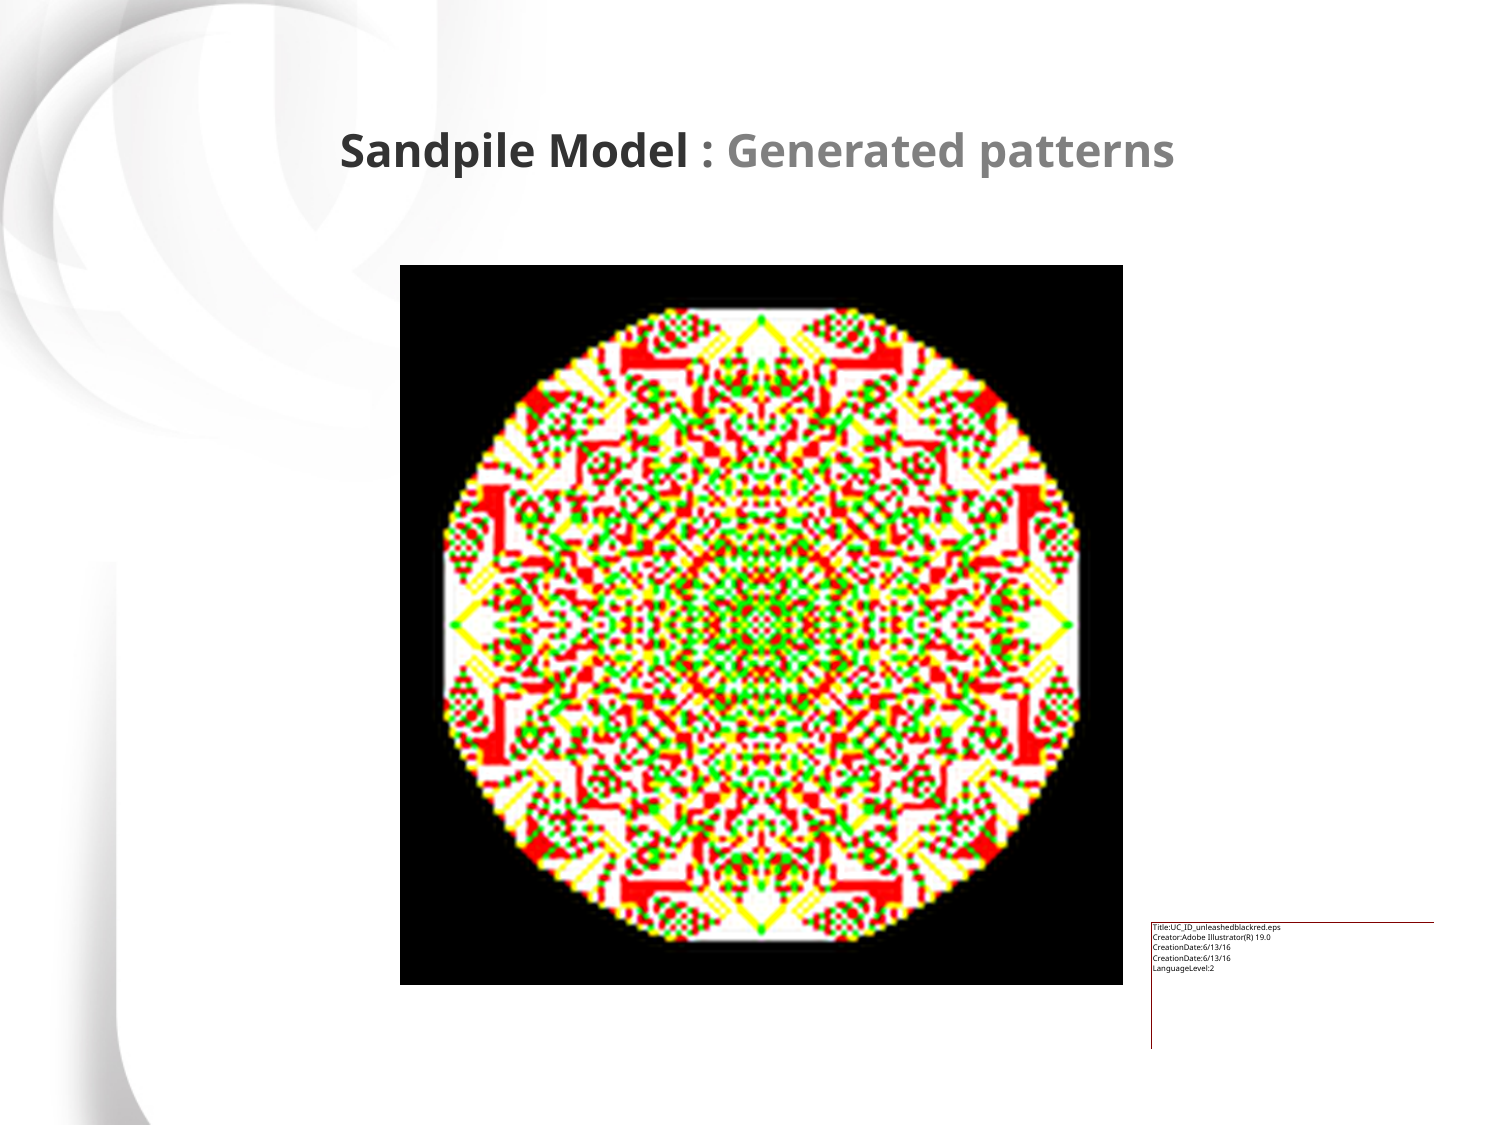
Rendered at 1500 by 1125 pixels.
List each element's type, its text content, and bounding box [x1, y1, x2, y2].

title Sandpile Model : Generated patterns [120, 58, 1395, 240]
picture [0, 0, 1500, 1125]
